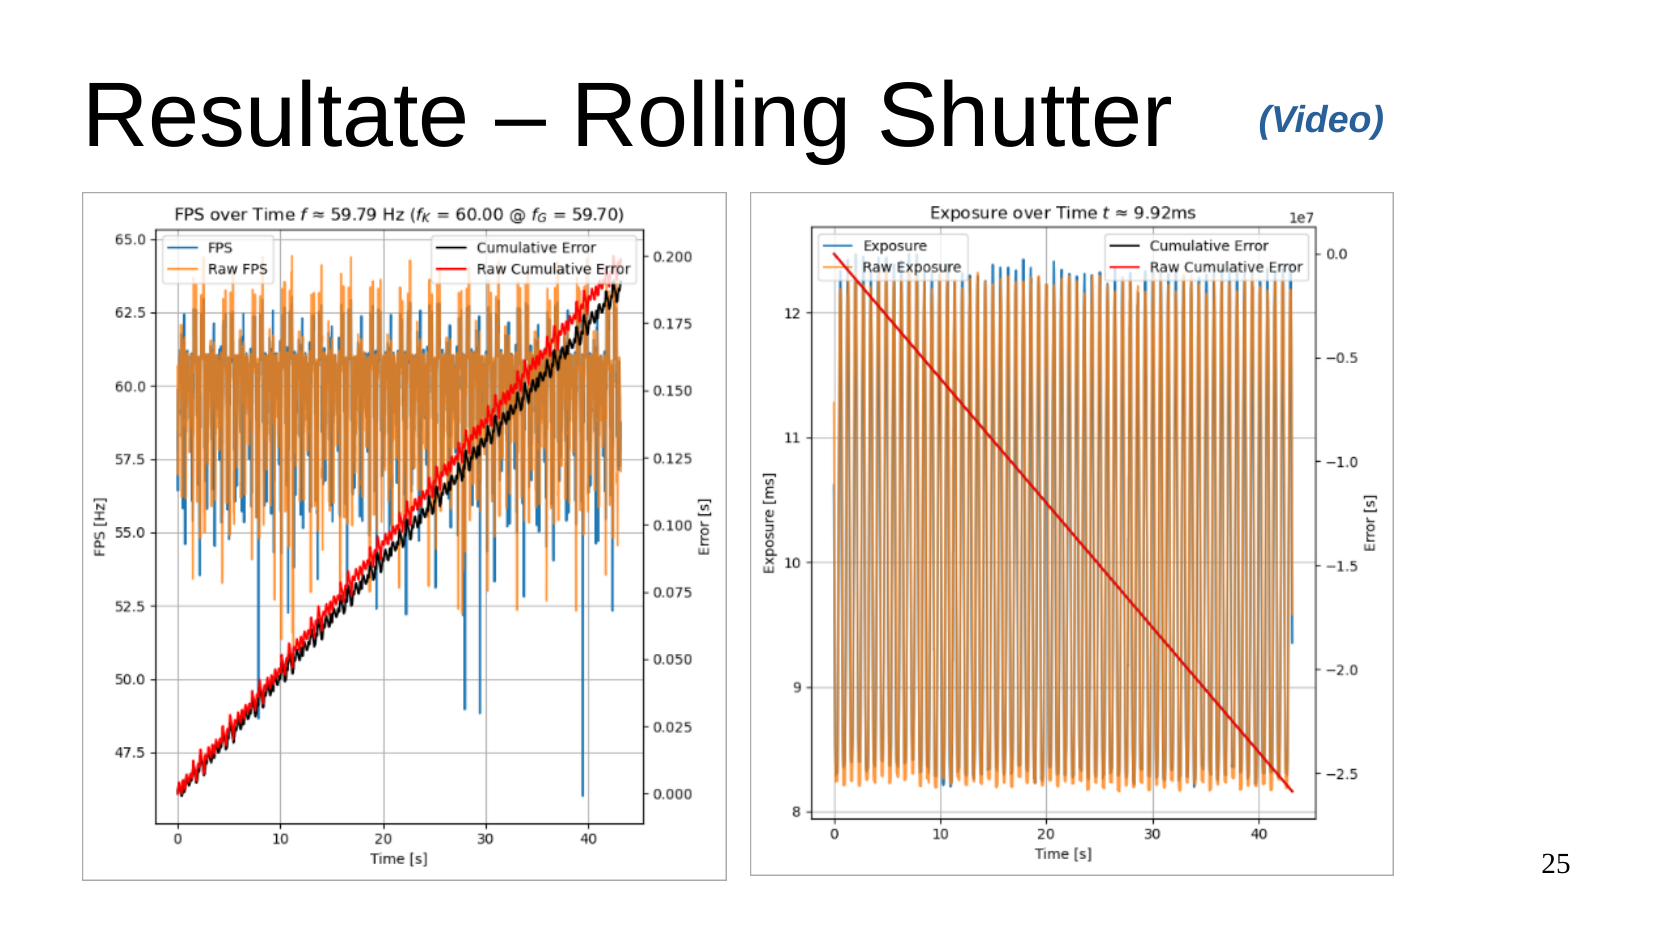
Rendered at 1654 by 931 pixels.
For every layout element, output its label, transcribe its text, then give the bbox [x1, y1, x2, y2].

picture [750, 192, 1394, 876]
picture [82, 192, 727, 881]
title Resultate – Rolling Shutter [82, 37, 1571, 193]
text_box (Video) [1243, 90, 1403, 166]
